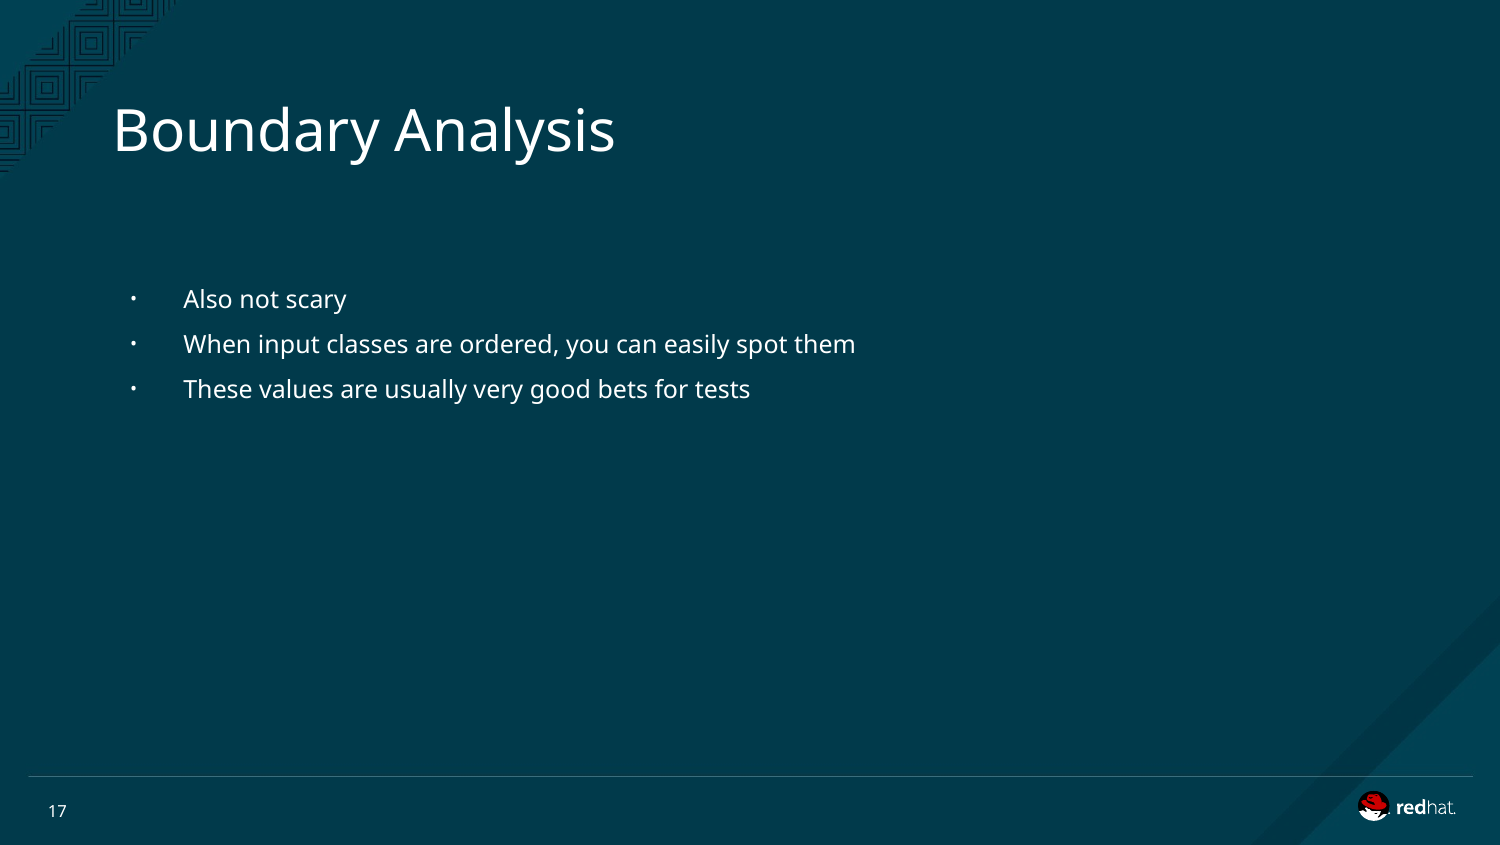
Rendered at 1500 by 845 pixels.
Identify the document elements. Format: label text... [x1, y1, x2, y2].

title Boundary Analysis [112, 0, 1388, 169]
picture [99, 38, 103, 49]
list Also not scary When input classes are ordered, you can easily spot them These values are usually very good bets for tests [112, 281, 1388, 772]
